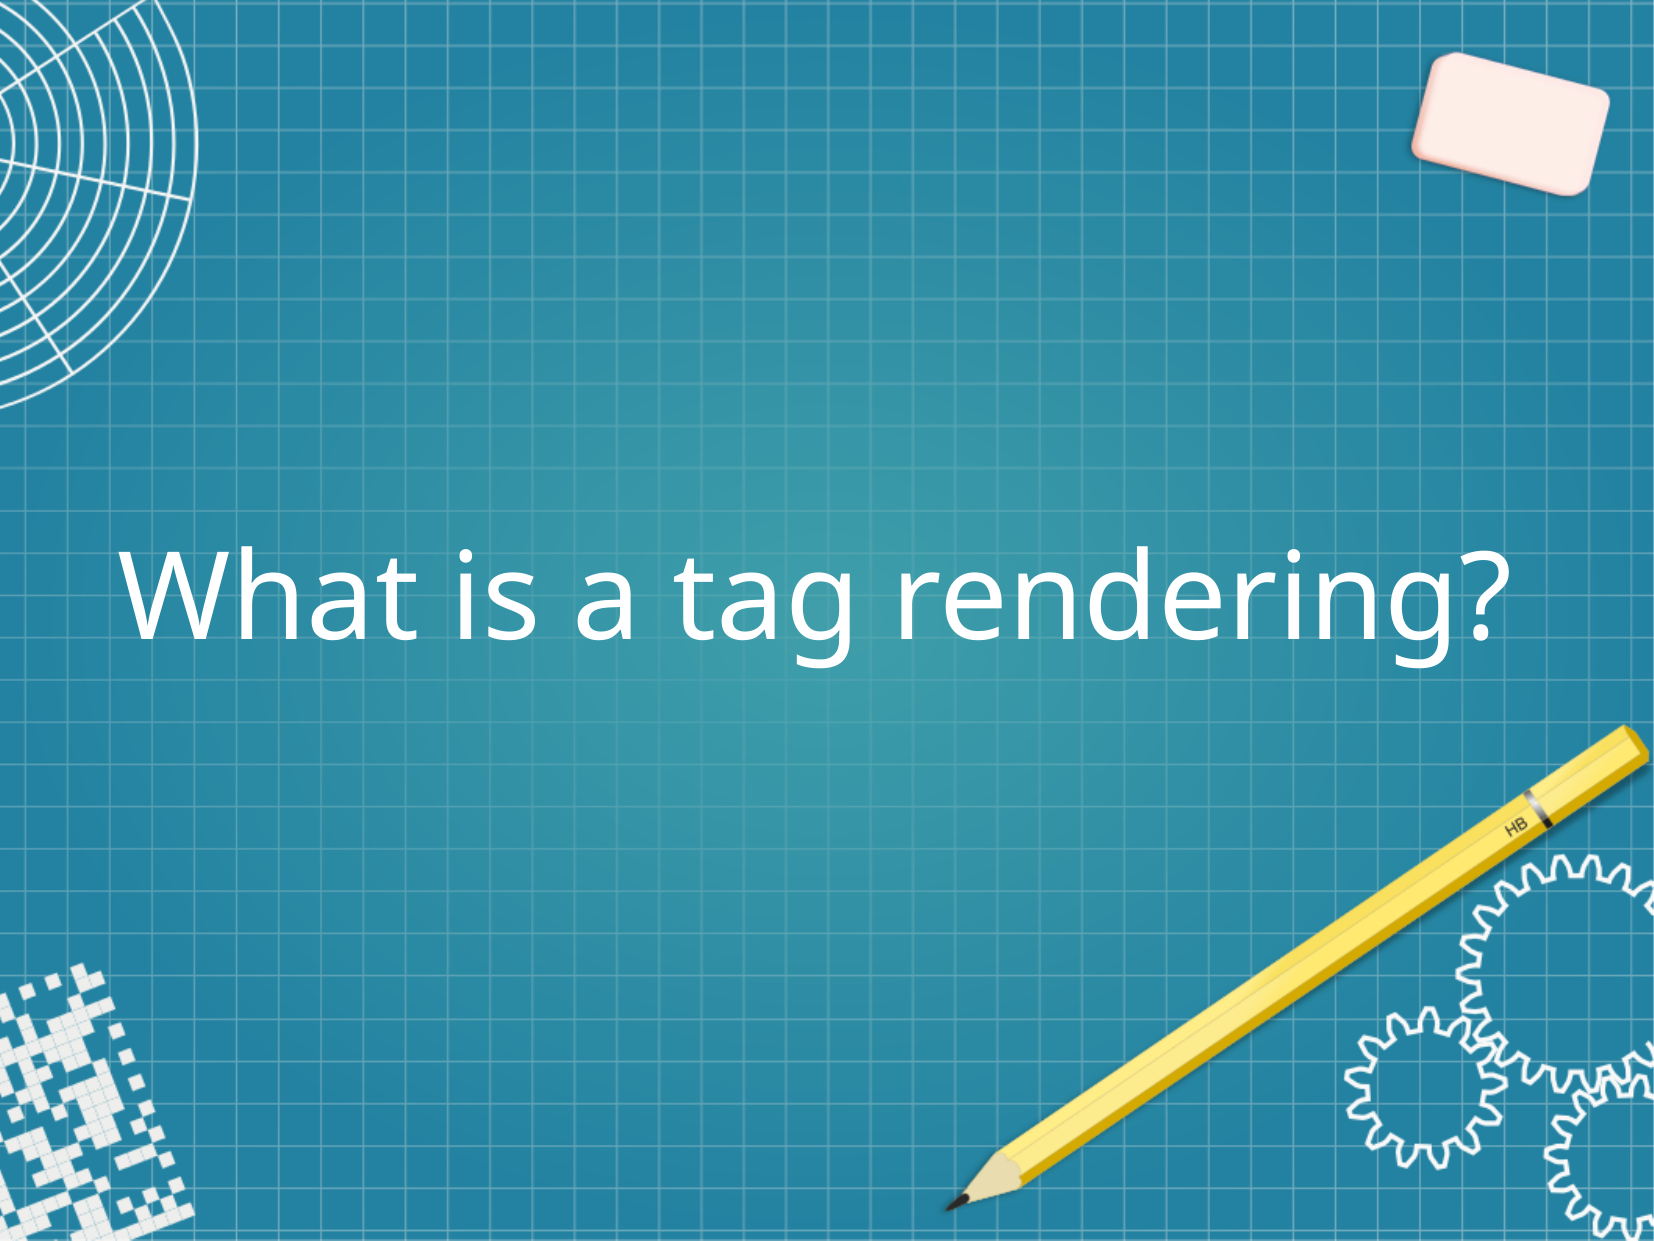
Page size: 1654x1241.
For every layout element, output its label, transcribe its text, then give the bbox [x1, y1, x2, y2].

title What is a tag rendering? [71, 425, 1561, 759]
picture [0, 0, 1654, 1241]
